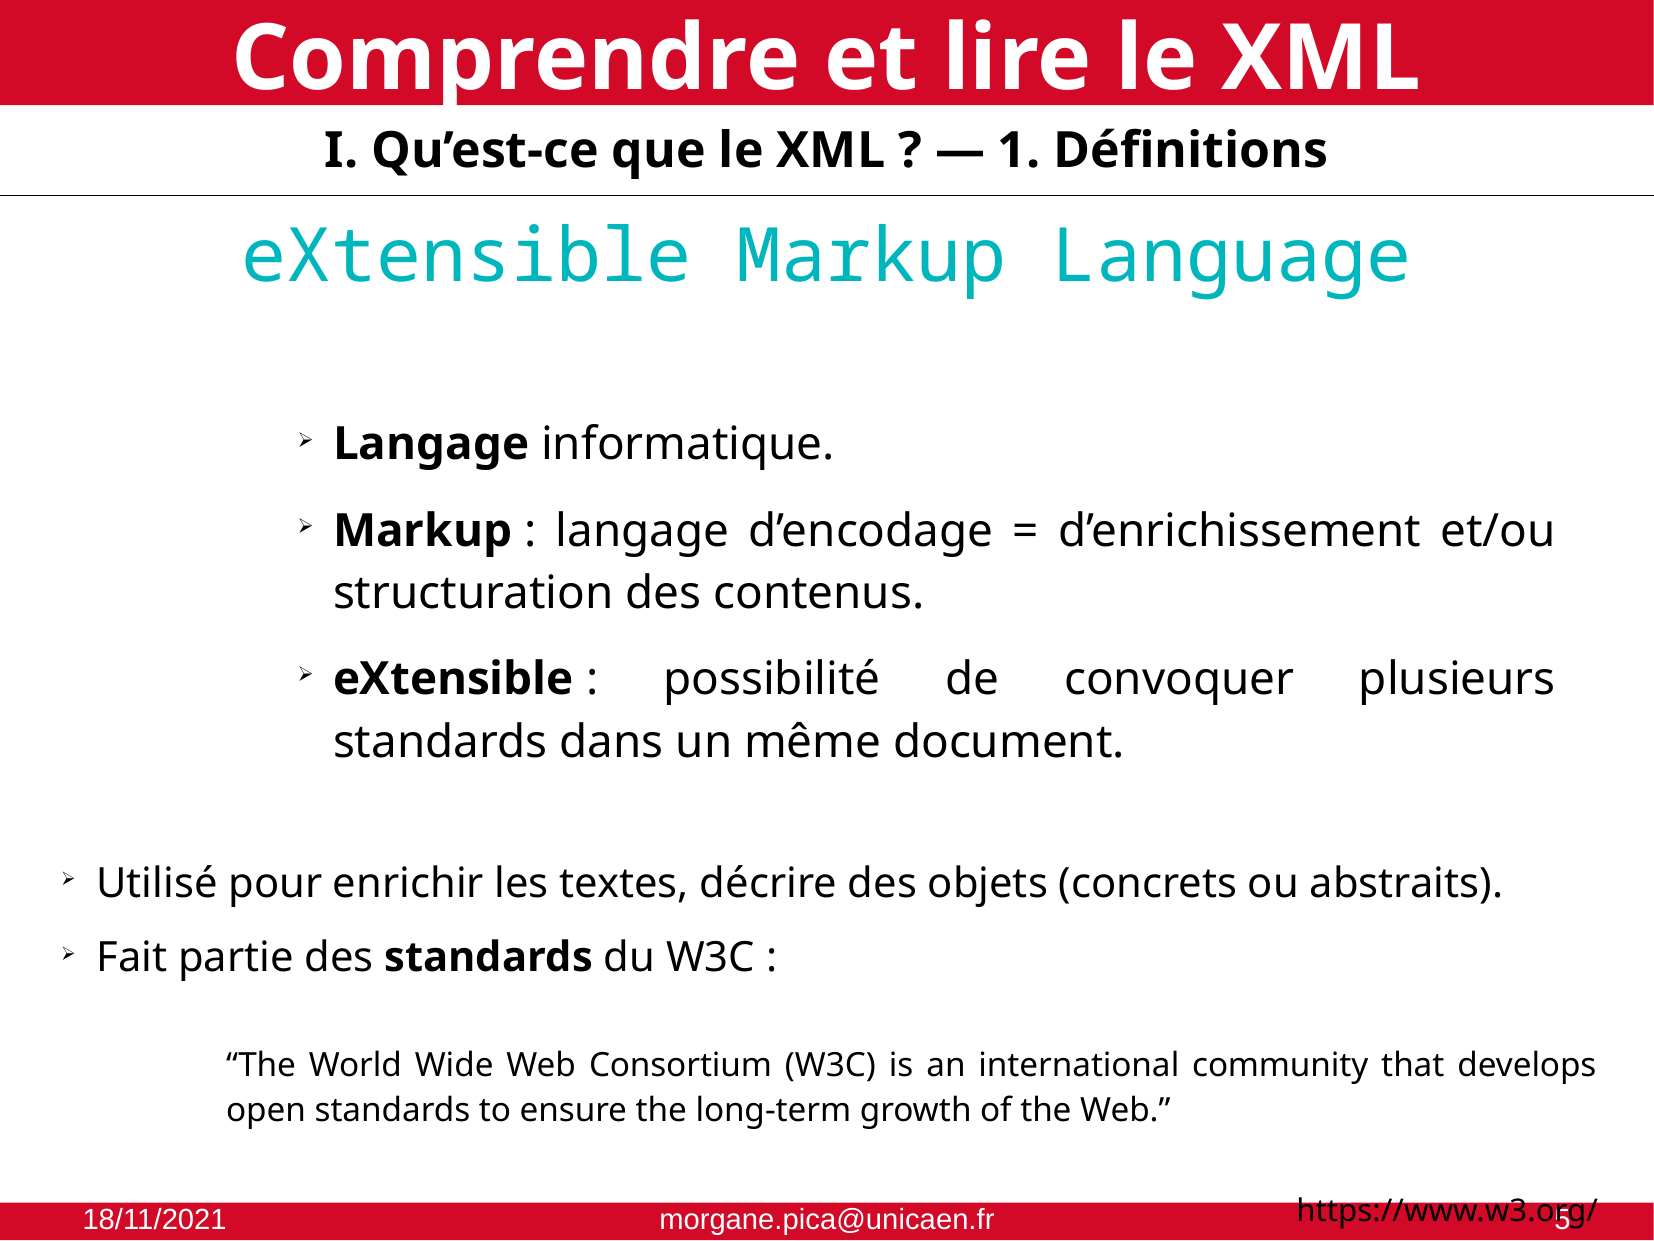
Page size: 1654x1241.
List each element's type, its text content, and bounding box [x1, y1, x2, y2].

text_box Utilisé pour enrichir les textes, décrire des objets (concrets ou abstraits). Fait partie des standards du W3C : “The World Wide Web Consortium (W3C) is an international community that develops open standards to ensure the long-term growth of the Web.” https://www.w3.org/ [40, 844, 1614, 1176]
text_box Langage informatique. Markup : langage d’encodage = d’enrichissement et/ou structuration des contenus. eXtensible : possibilité de convoquer plusieurs standards dans un même document. [282, 403, 1572, 724]
title Comprendre et lire le XML [0, 0, 1654, 106]
title I. Qu’est-ce que le XML ? — 1. Définitions [0, 106, 1654, 191]
text_box eXtensible Markup Language [161, 196, 1493, 284]
